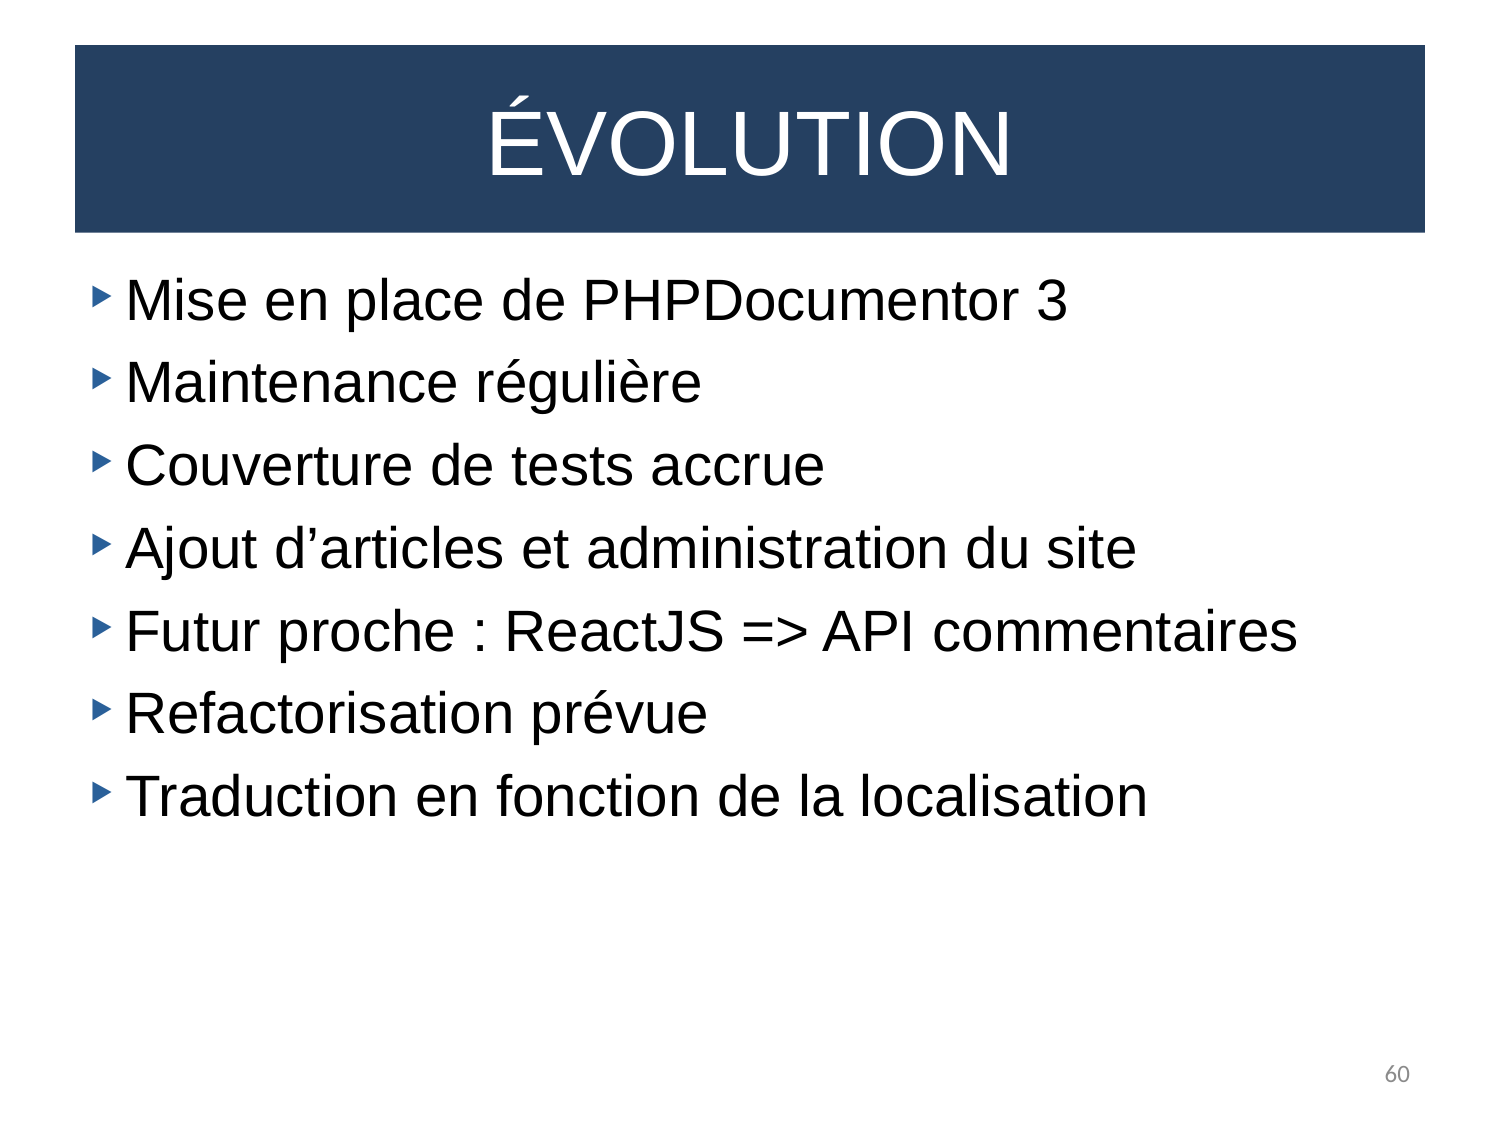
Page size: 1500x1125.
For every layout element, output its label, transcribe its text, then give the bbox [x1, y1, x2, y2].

text_box Mise en place de PHPDocumentor 3 Maintenance régulière Couverture de tests accrue Ajout d’articles et administration du site Futur proche : ReactJS => API commentaires Refactorisation prévue Traduction en fonction de la localisation [75, 177, 1430, 1017]
title ÉVOLUTION [75, 45, 1425, 177]
